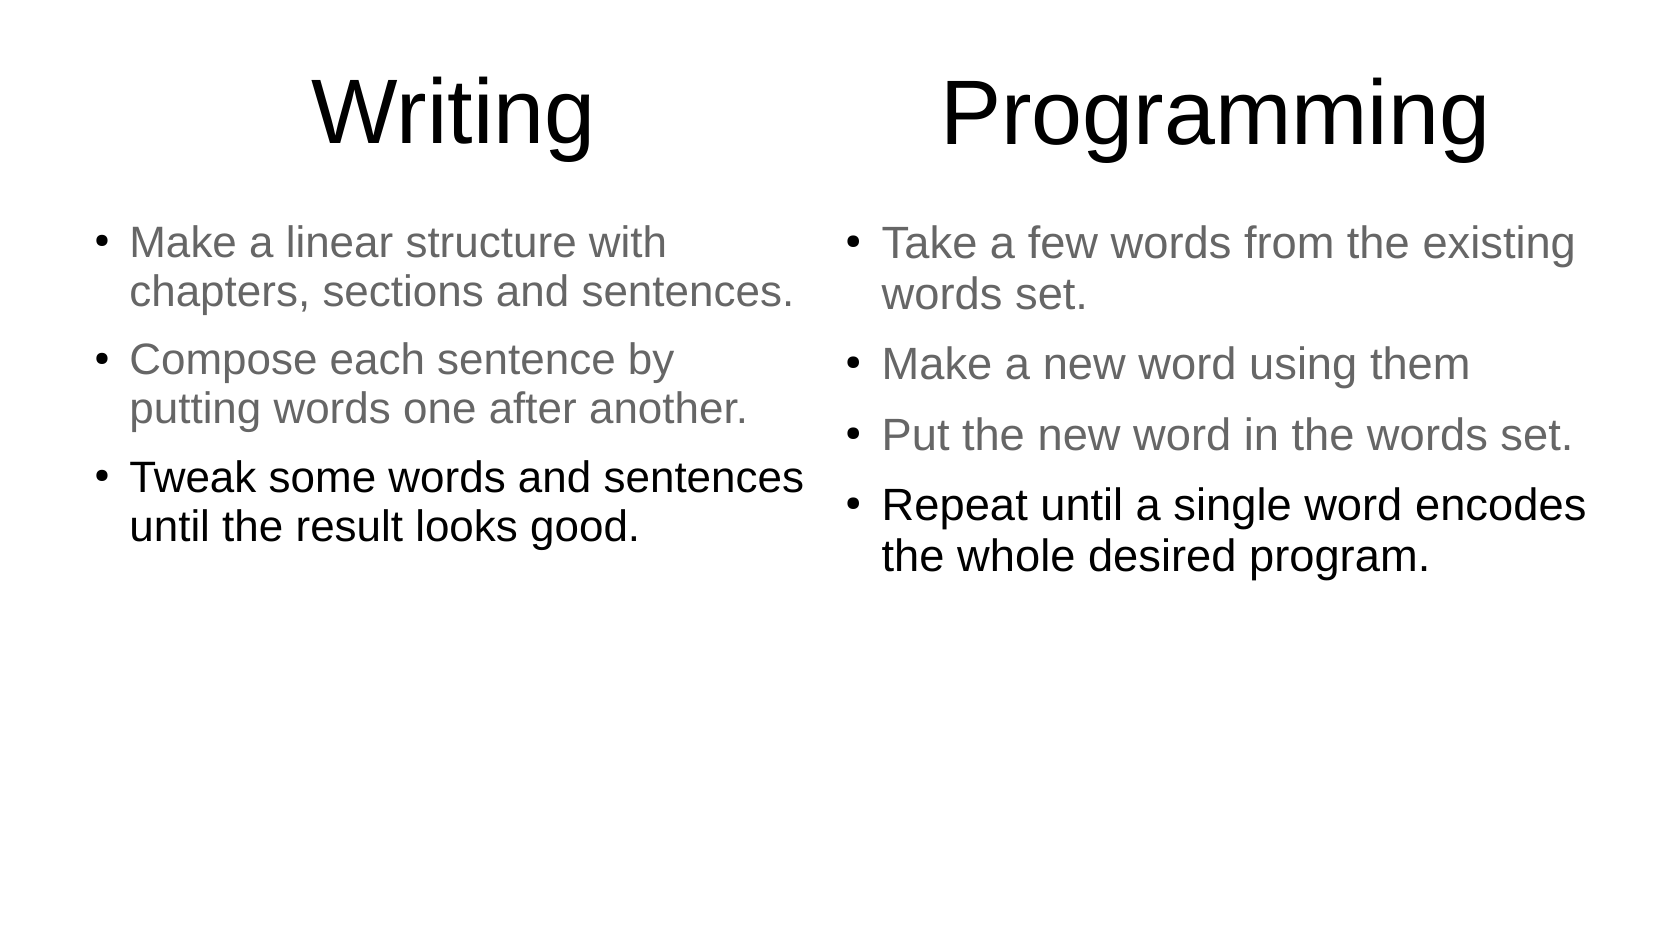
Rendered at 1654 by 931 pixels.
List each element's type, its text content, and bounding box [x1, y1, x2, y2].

title Programming [844, 37, 1587, 188]
title Writing [82, 37, 826, 188]
list Make a linear structure with chapters, sections and sentences. Compose each sentence by putting words one after another. Tweak some words and sentences until the result looks good. The end result is a single unit of text, to be read from the start to the end. [82, 217, 809, 758]
list Take a few words from the existing words set. Make a new word using them Put the new word in the words set. Repeat until a single word encodes the whole desired program. The end result is an unordered set of new words, their definitions can be read in any order [833, 217, 1613, 758]
